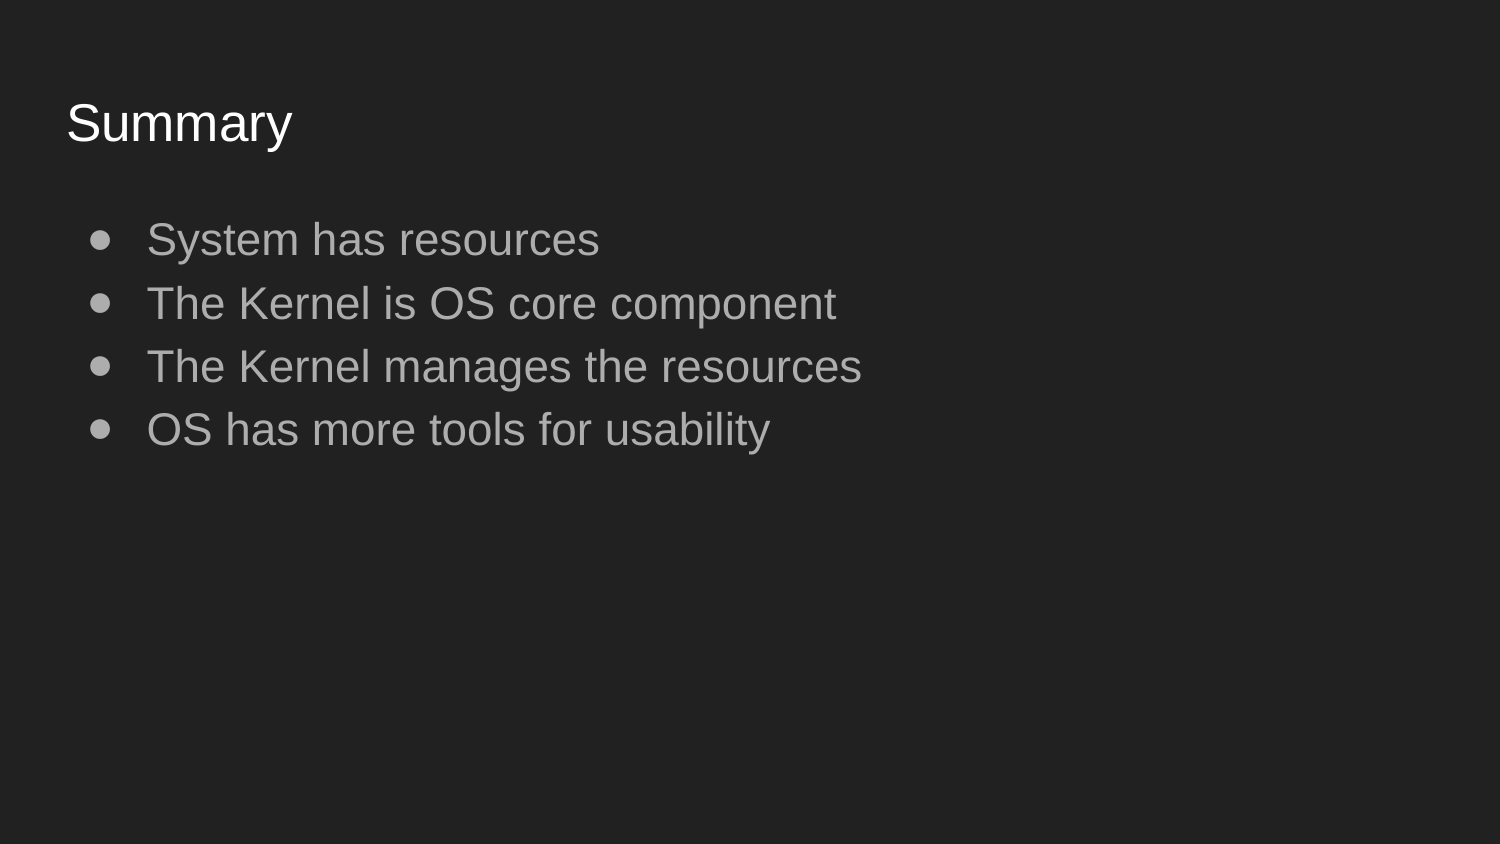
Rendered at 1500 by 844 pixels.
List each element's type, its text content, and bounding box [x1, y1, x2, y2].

list System has resources The Kernel is OS core component The Kernel manages the resources OS has more tools for usability [56, 186, 992, 570]
title Summary [51, 72, 1449, 167]
